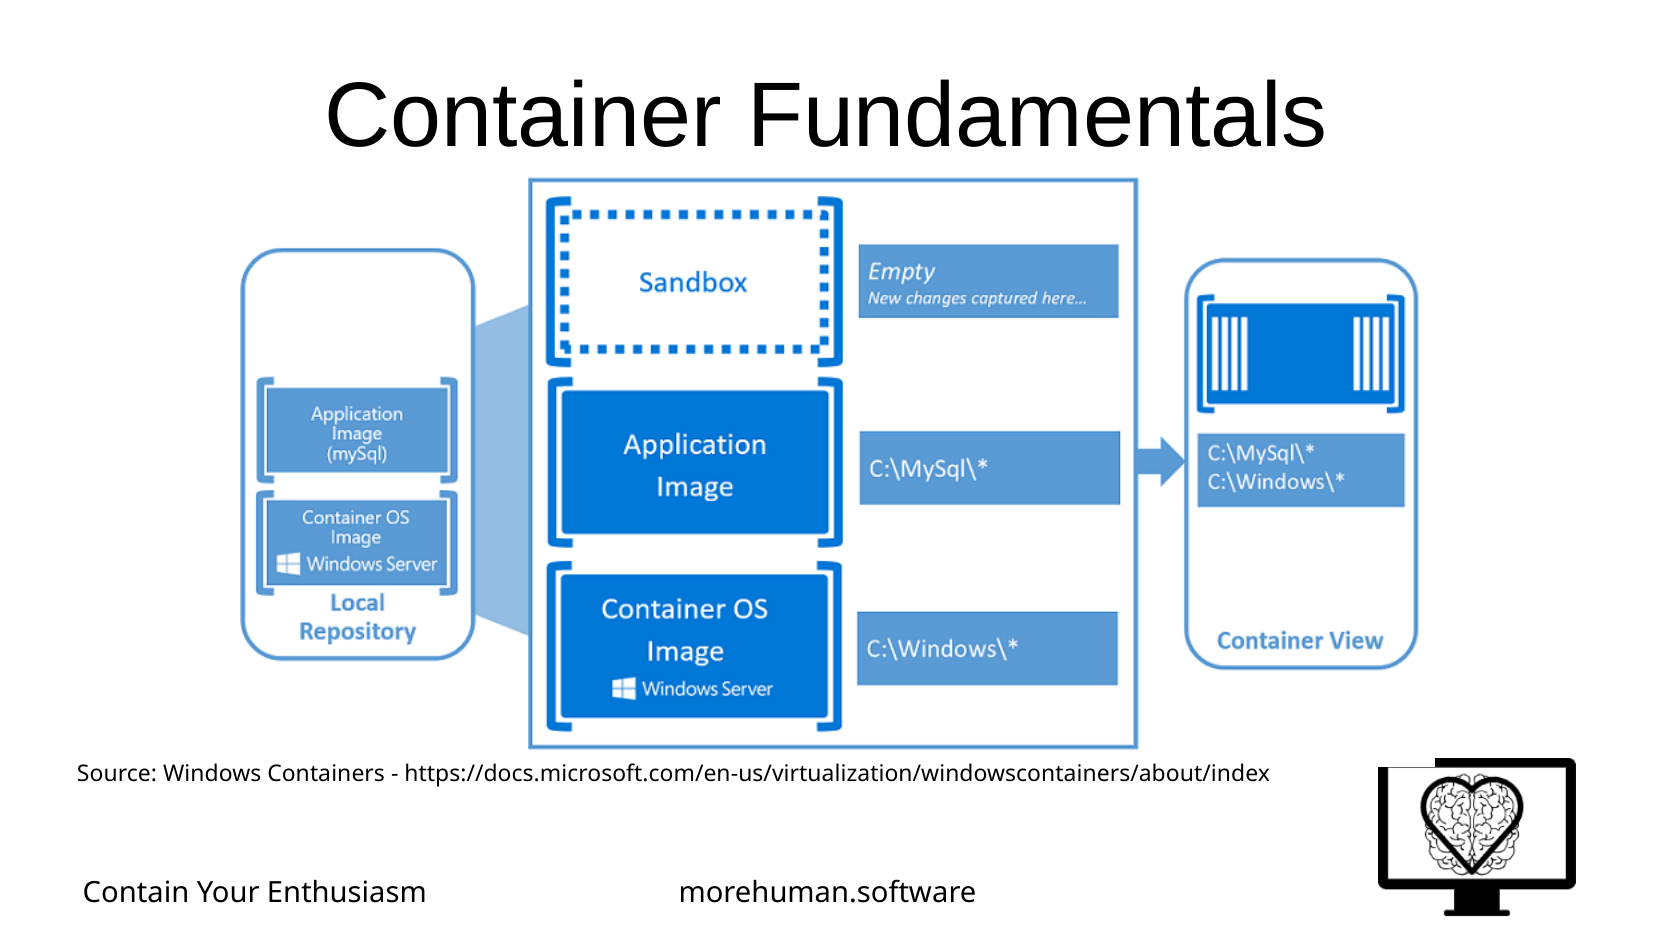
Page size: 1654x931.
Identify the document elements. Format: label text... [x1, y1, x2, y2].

picture [219, 193, 1435, 750]
title Container Fundamentals [82, 37, 1571, 193]
picture [1378, 826, 1576, 925]
text_box Source: Windows Containers - https://docs.microsoft.com/en-us/virtualization/windowscontainers/about/index [62, 750, 1576, 826]
